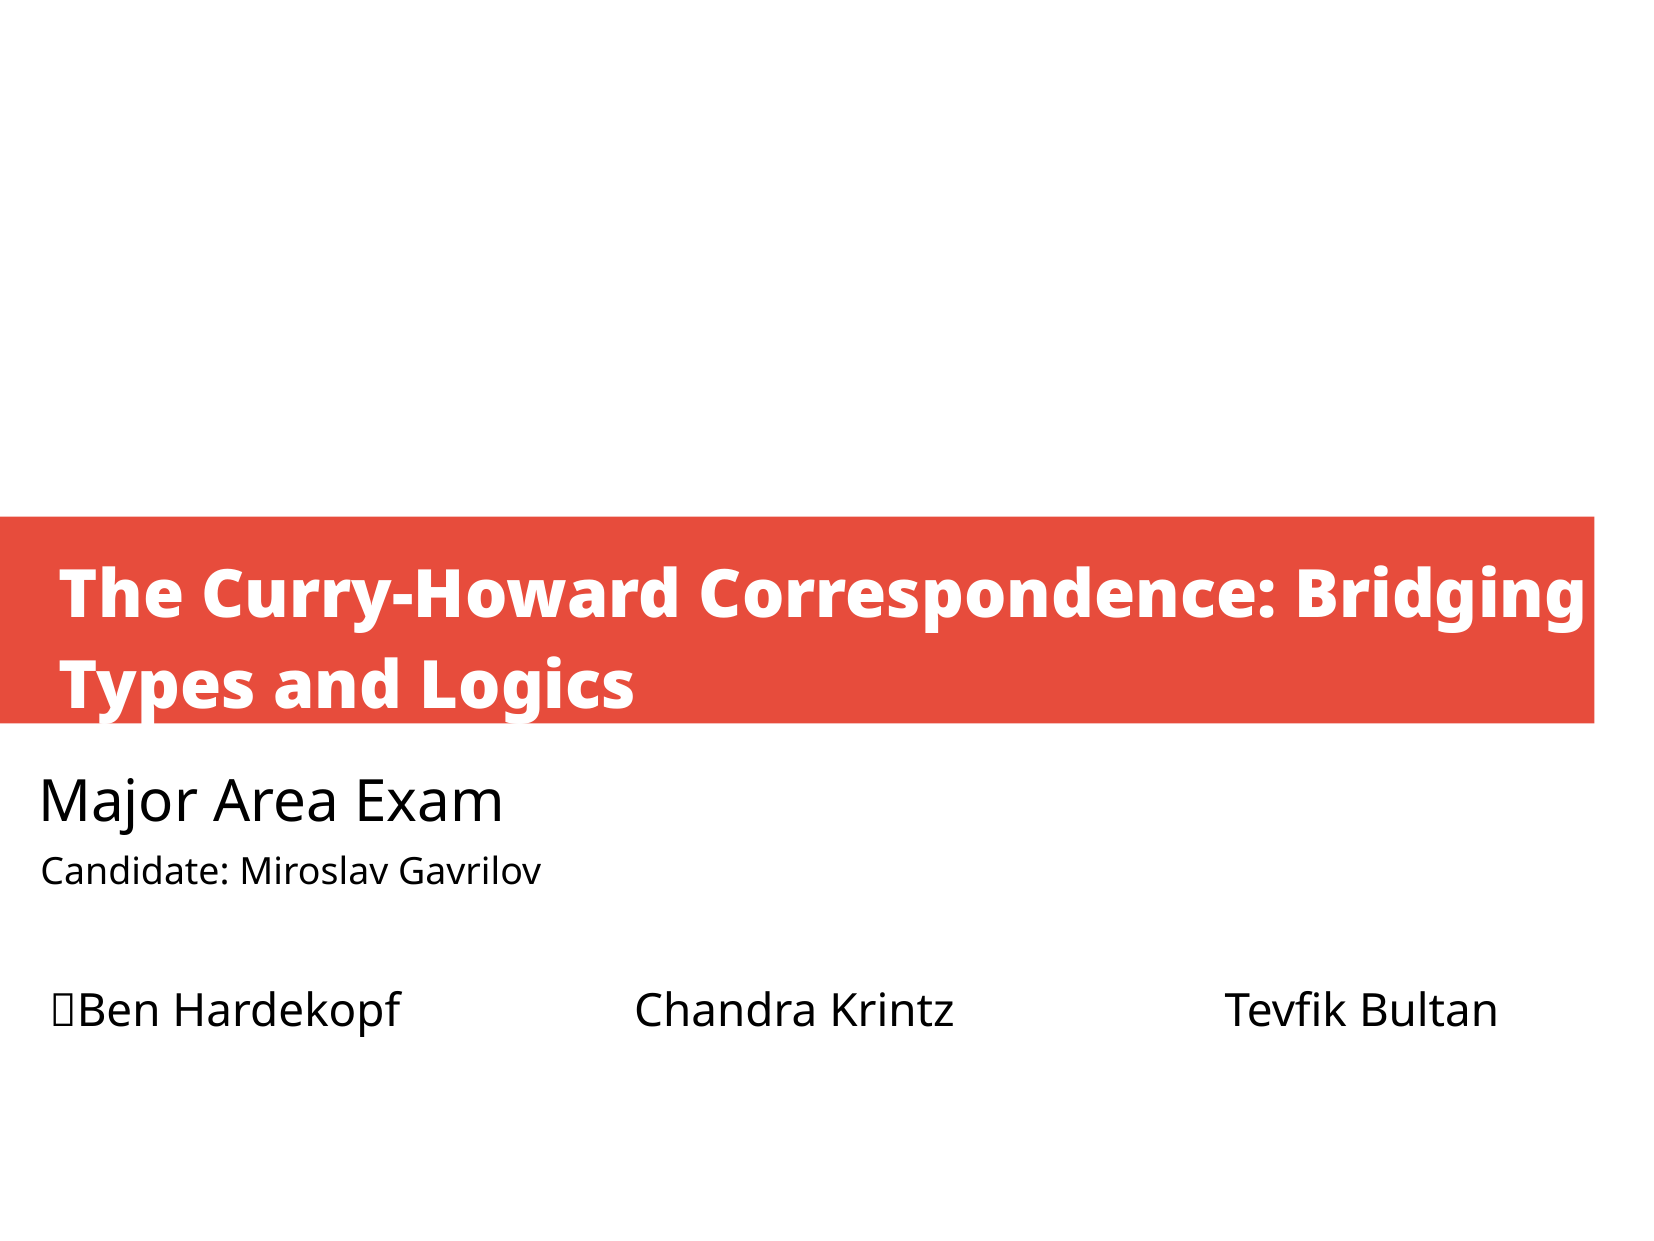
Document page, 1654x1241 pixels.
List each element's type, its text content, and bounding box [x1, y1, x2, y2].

text_box Chandra Krintz [619, 969, 990, 1038]
text_box Tevfik Bultan [1209, 969, 1534, 1038]
text_box Candidate: Miroslav Gavrilov [25, 836, 596, 896]
title The Curry-Howard Correspondence: Bridging Types and Logics [59, 546, 1595, 694]
text_box Major Area Exam [23, 751, 1654, 862]
text_box 💺Ben Hardekopf [34, 969, 462, 1038]
